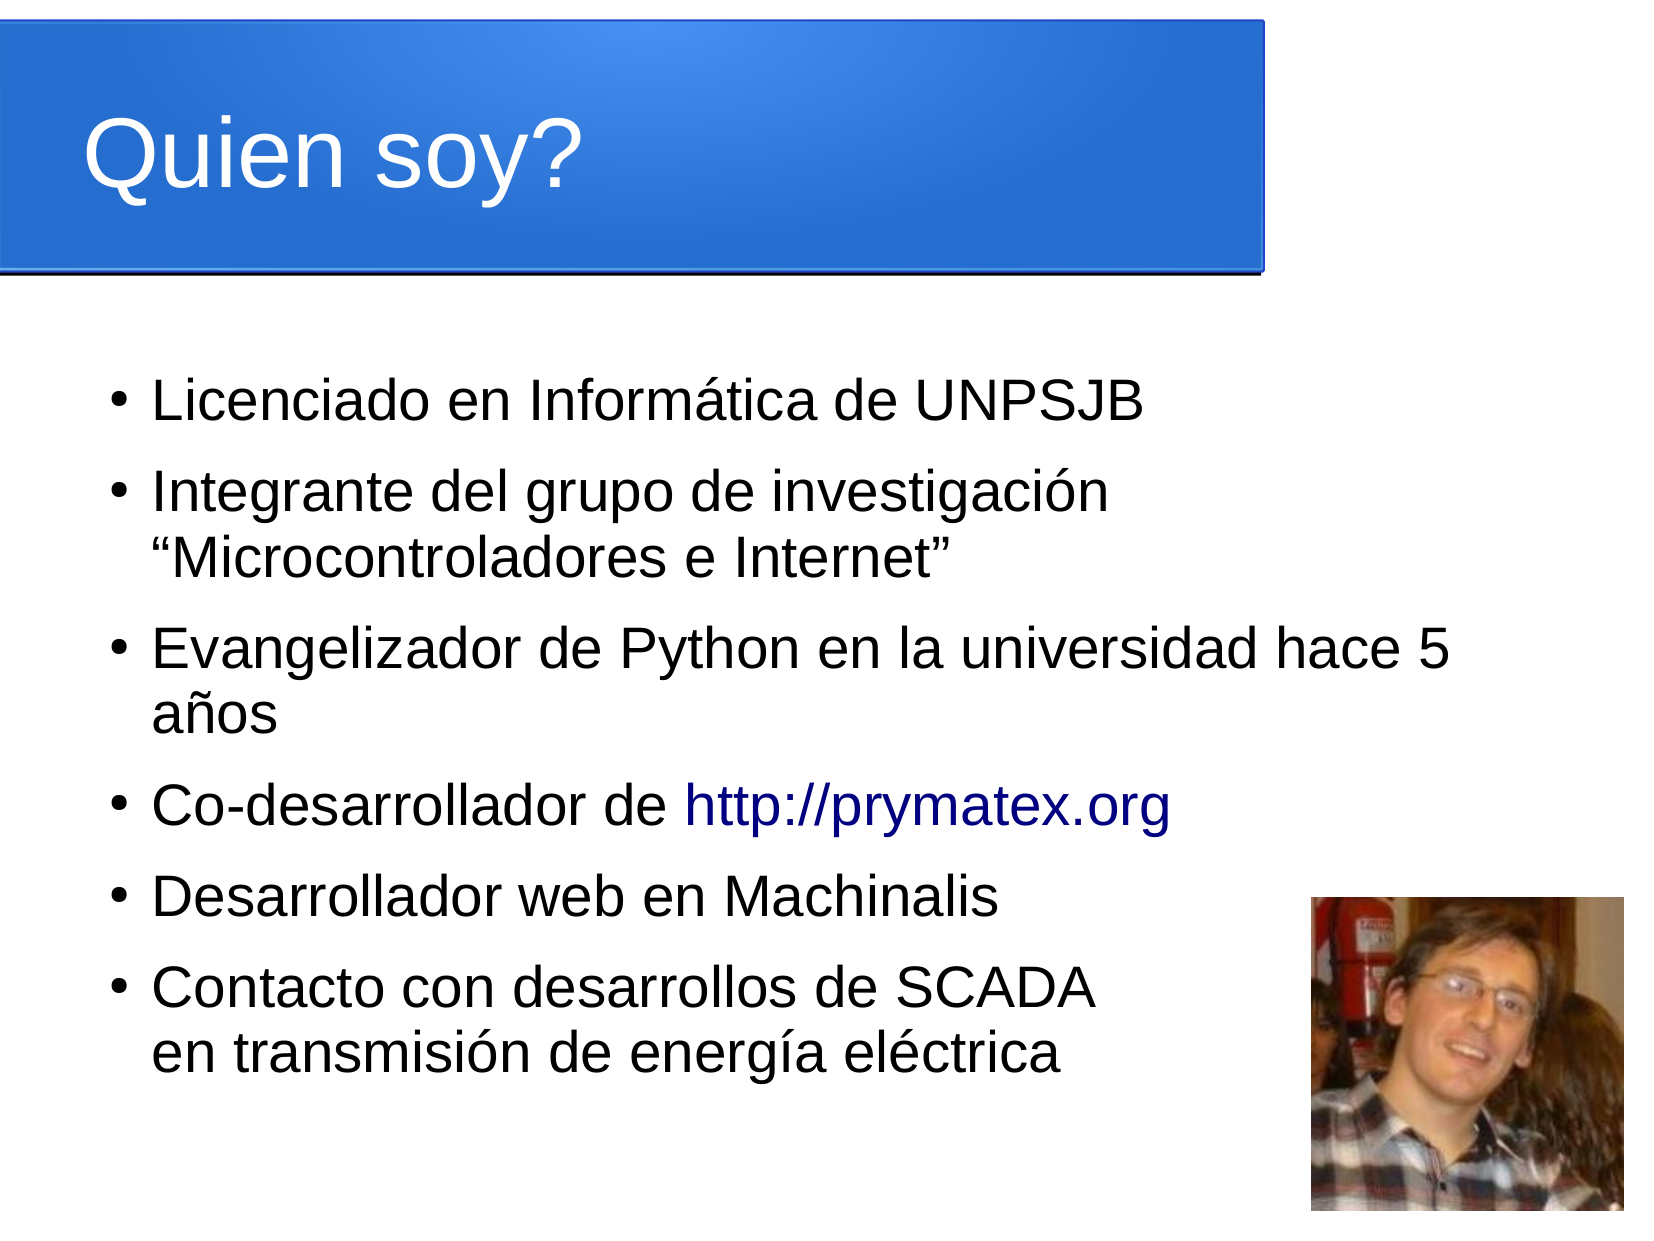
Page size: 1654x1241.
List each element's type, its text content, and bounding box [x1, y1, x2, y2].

title Quien soy? [82, 49, 1250, 257]
picture [1311, 897, 1624, 1211]
list Licenciado en Informática de UNPSJB Integrante del grupo de investigación “Microcontroladores e Internet” Evangelizador de Python en la universidad hace 5 años Co-desarrollador de http://prymatex.org Desarrollador web en Machinalis Contacto con desarrollos de SCADA en transmisión de energía eléctrica [94, 367, 1550, 1087]
